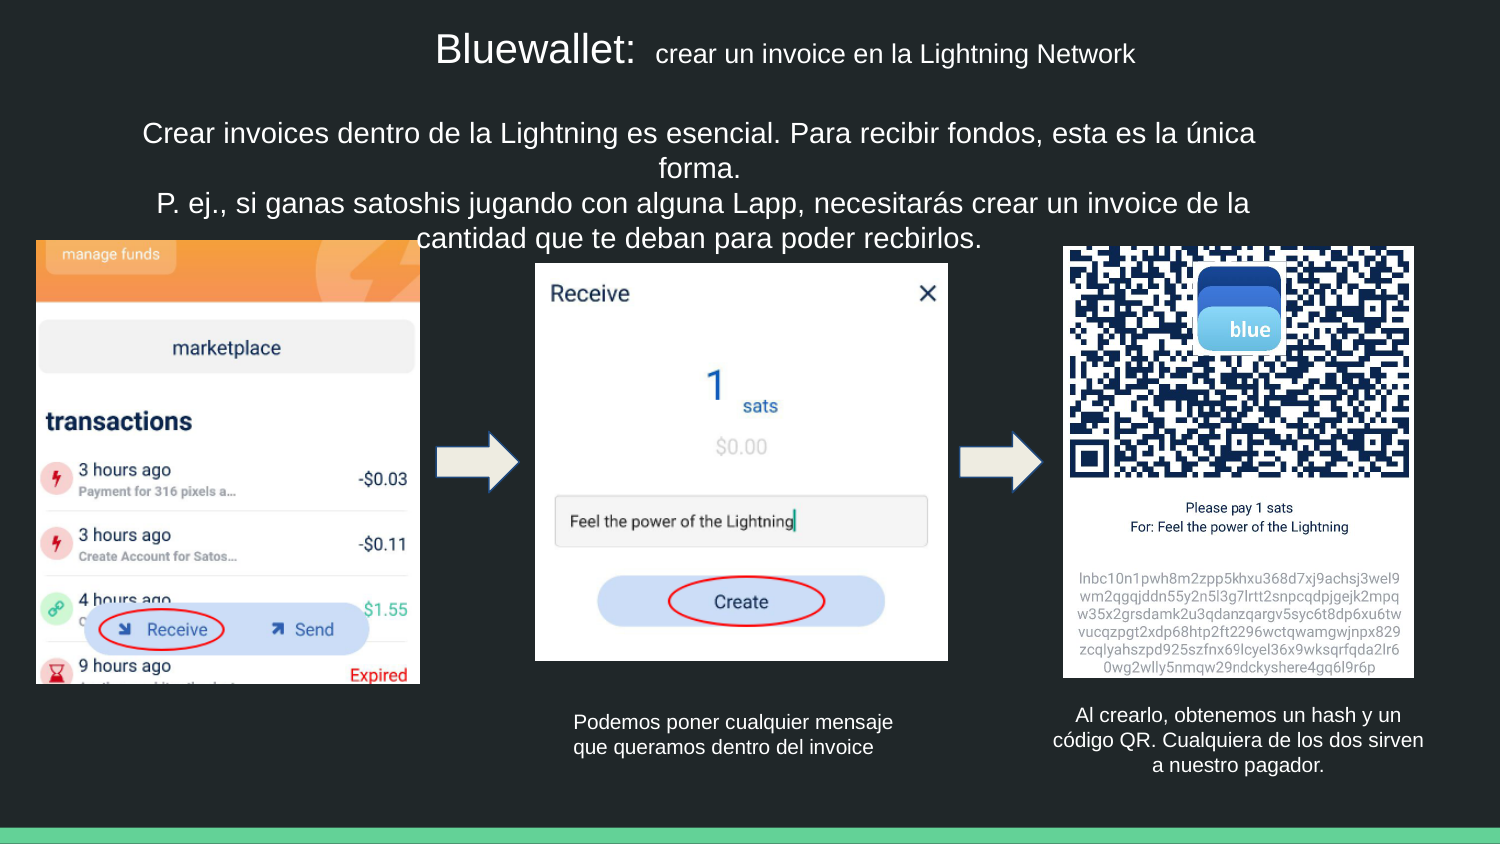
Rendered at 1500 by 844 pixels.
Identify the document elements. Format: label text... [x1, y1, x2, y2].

text_box [959, 431, 1044, 493]
text_box Al crearlo, obtenemos un hash y un código QR. Cualquiera de los dos sirven a nuestro pagador. [1032, 686, 1445, 730]
picture [535, 263, 948, 661]
text_box Bluewallet: crear un invoice en la Lightning Network [419, 14, 1185, 77]
picture [36, 240, 420, 684]
picture [1063, 246, 1414, 678]
text_box [436, 431, 520, 493]
text_box Crear invoices dentro de la Lightning es esencial. Para recibir fondos, esta es la única forma. P. ej., si ganas satoshis jugando con alguna Lapp, necesitarás crear un invoice de la cantidad que te deban para poder recbirlos. [83, 99, 1317, 210]
text_box Podemos poner cualquier mensaje que queramos dentro del invoice [558, 693, 942, 742]
